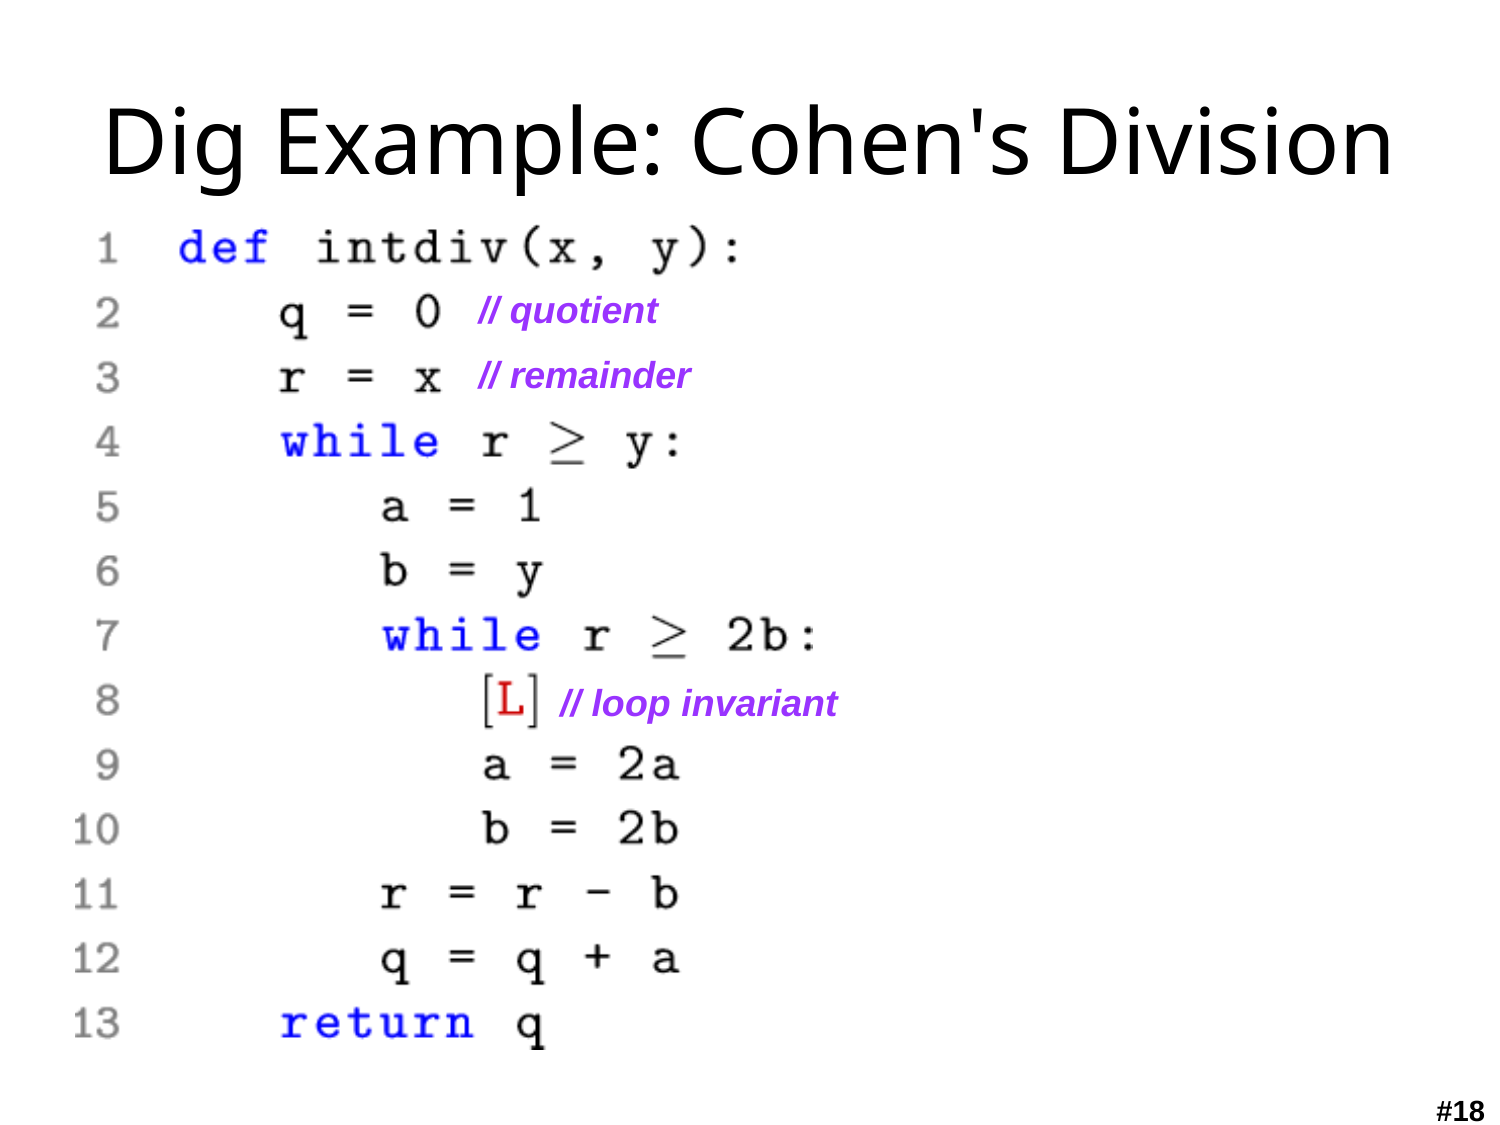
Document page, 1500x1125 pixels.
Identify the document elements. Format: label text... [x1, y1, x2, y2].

title Dig Example: Cohen's Division [24, 45, 1476, 233]
text_box // loop invariant [545, 675, 853, 733]
picture [75, 224, 813, 1051]
text_box // quotient [463, 282, 674, 341]
text_box // remainder [463, 347, 707, 406]
